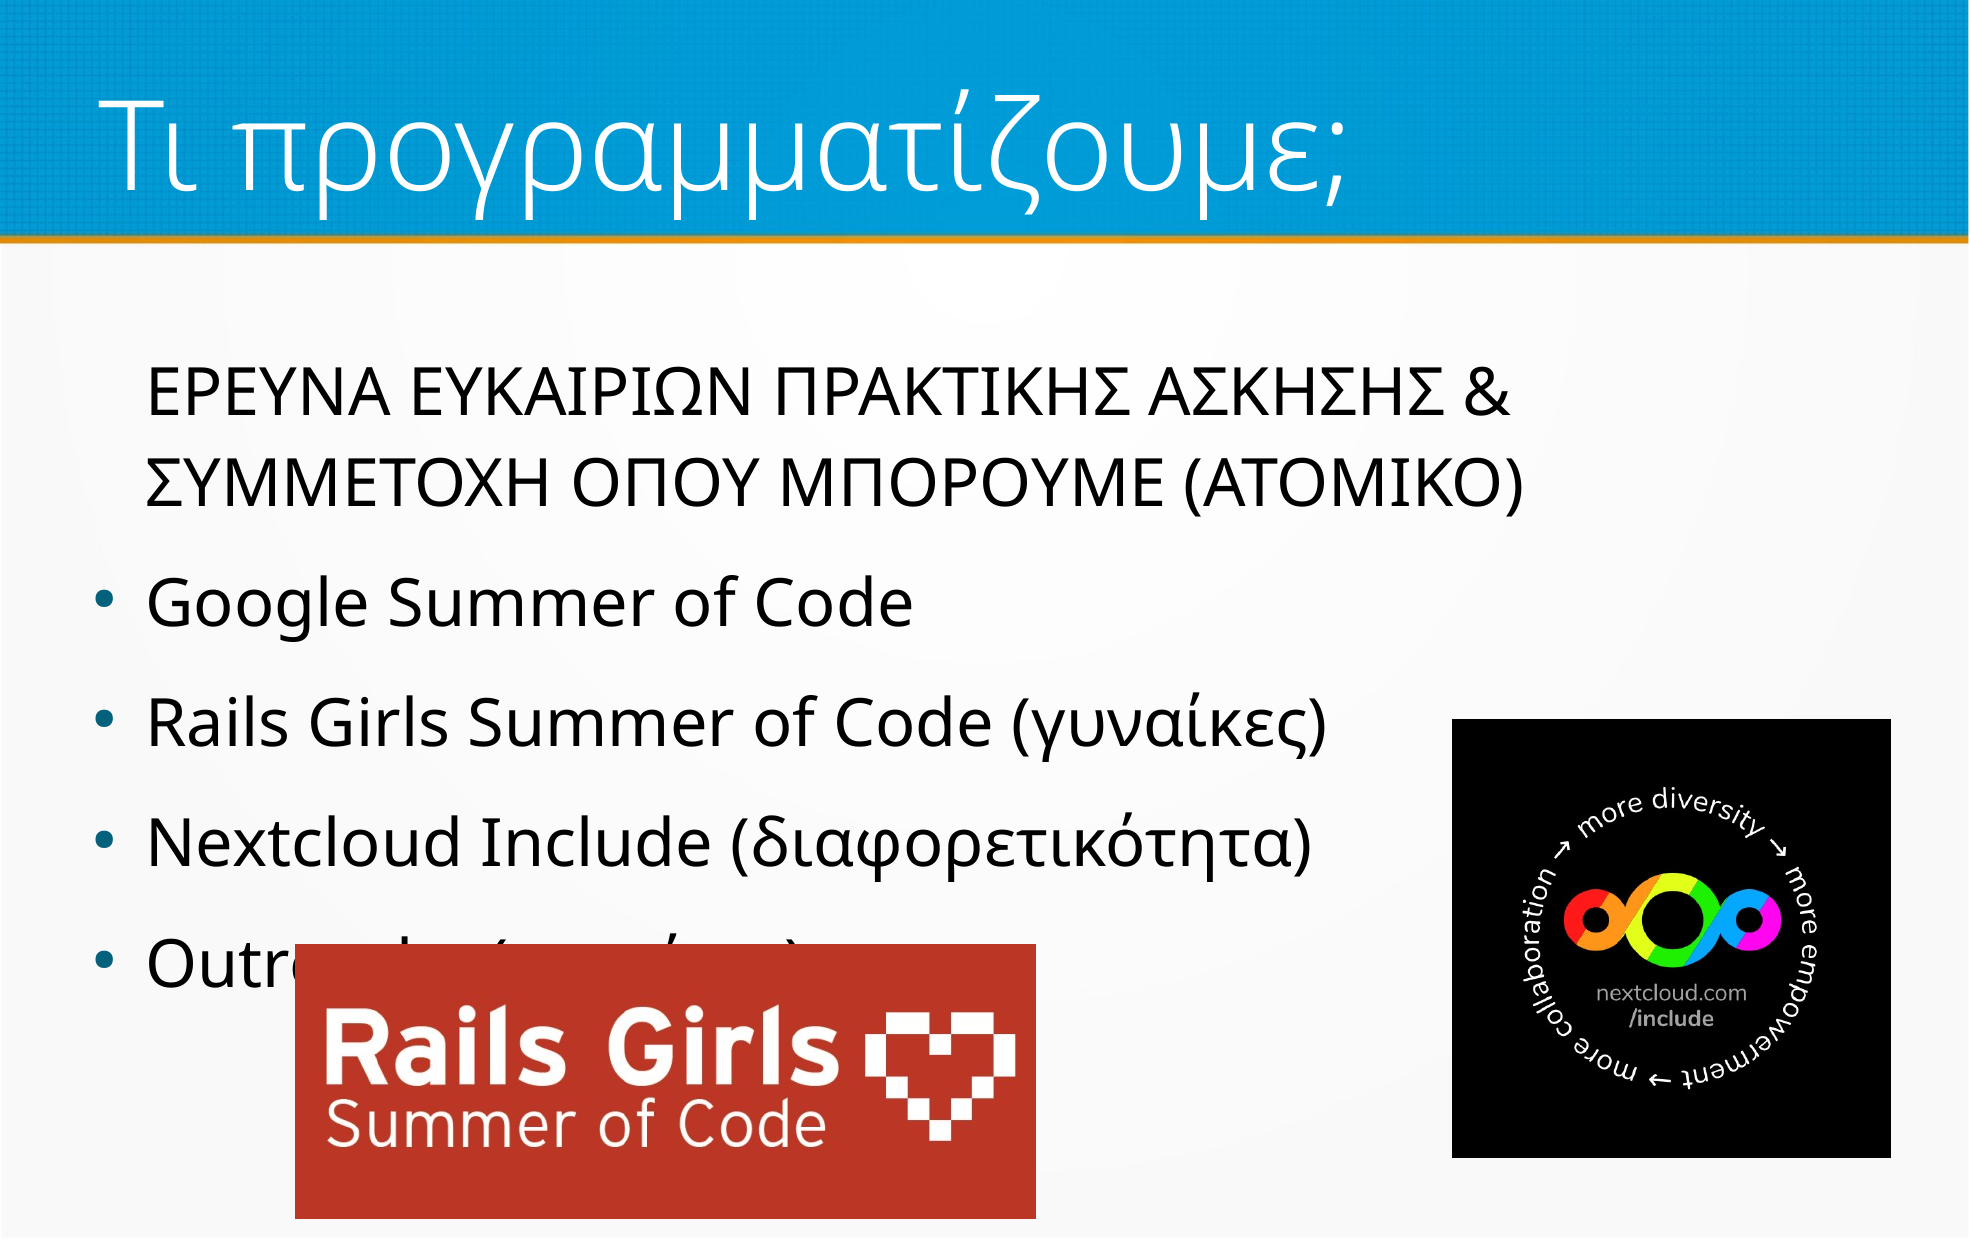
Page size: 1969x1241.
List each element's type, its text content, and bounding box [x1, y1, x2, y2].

title Τι προγραμματίζουμε; [98, 19, 1870, 227]
list ΕΡΕΥΝΑ ΕΥΚΑΙΡΙΩΝ ΠΡΑΚΤΙΚΗΣ ΑΣΚΗΣΗΣ & ΣΥΜΜΕΤΟΧΗ ΟΠΟΥ ΜΠΟΡΟΥΜΕ (ΑΤΟΜΙΚΟ) Google Summer of Code Rails Girls Summer of Code (γυναίκες) Nextcloud Include (διαφορετικότητα) Outreachy (γυναίκες) [74, 344, 1878, 1110]
picture [0, 233, 1969, 1241]
